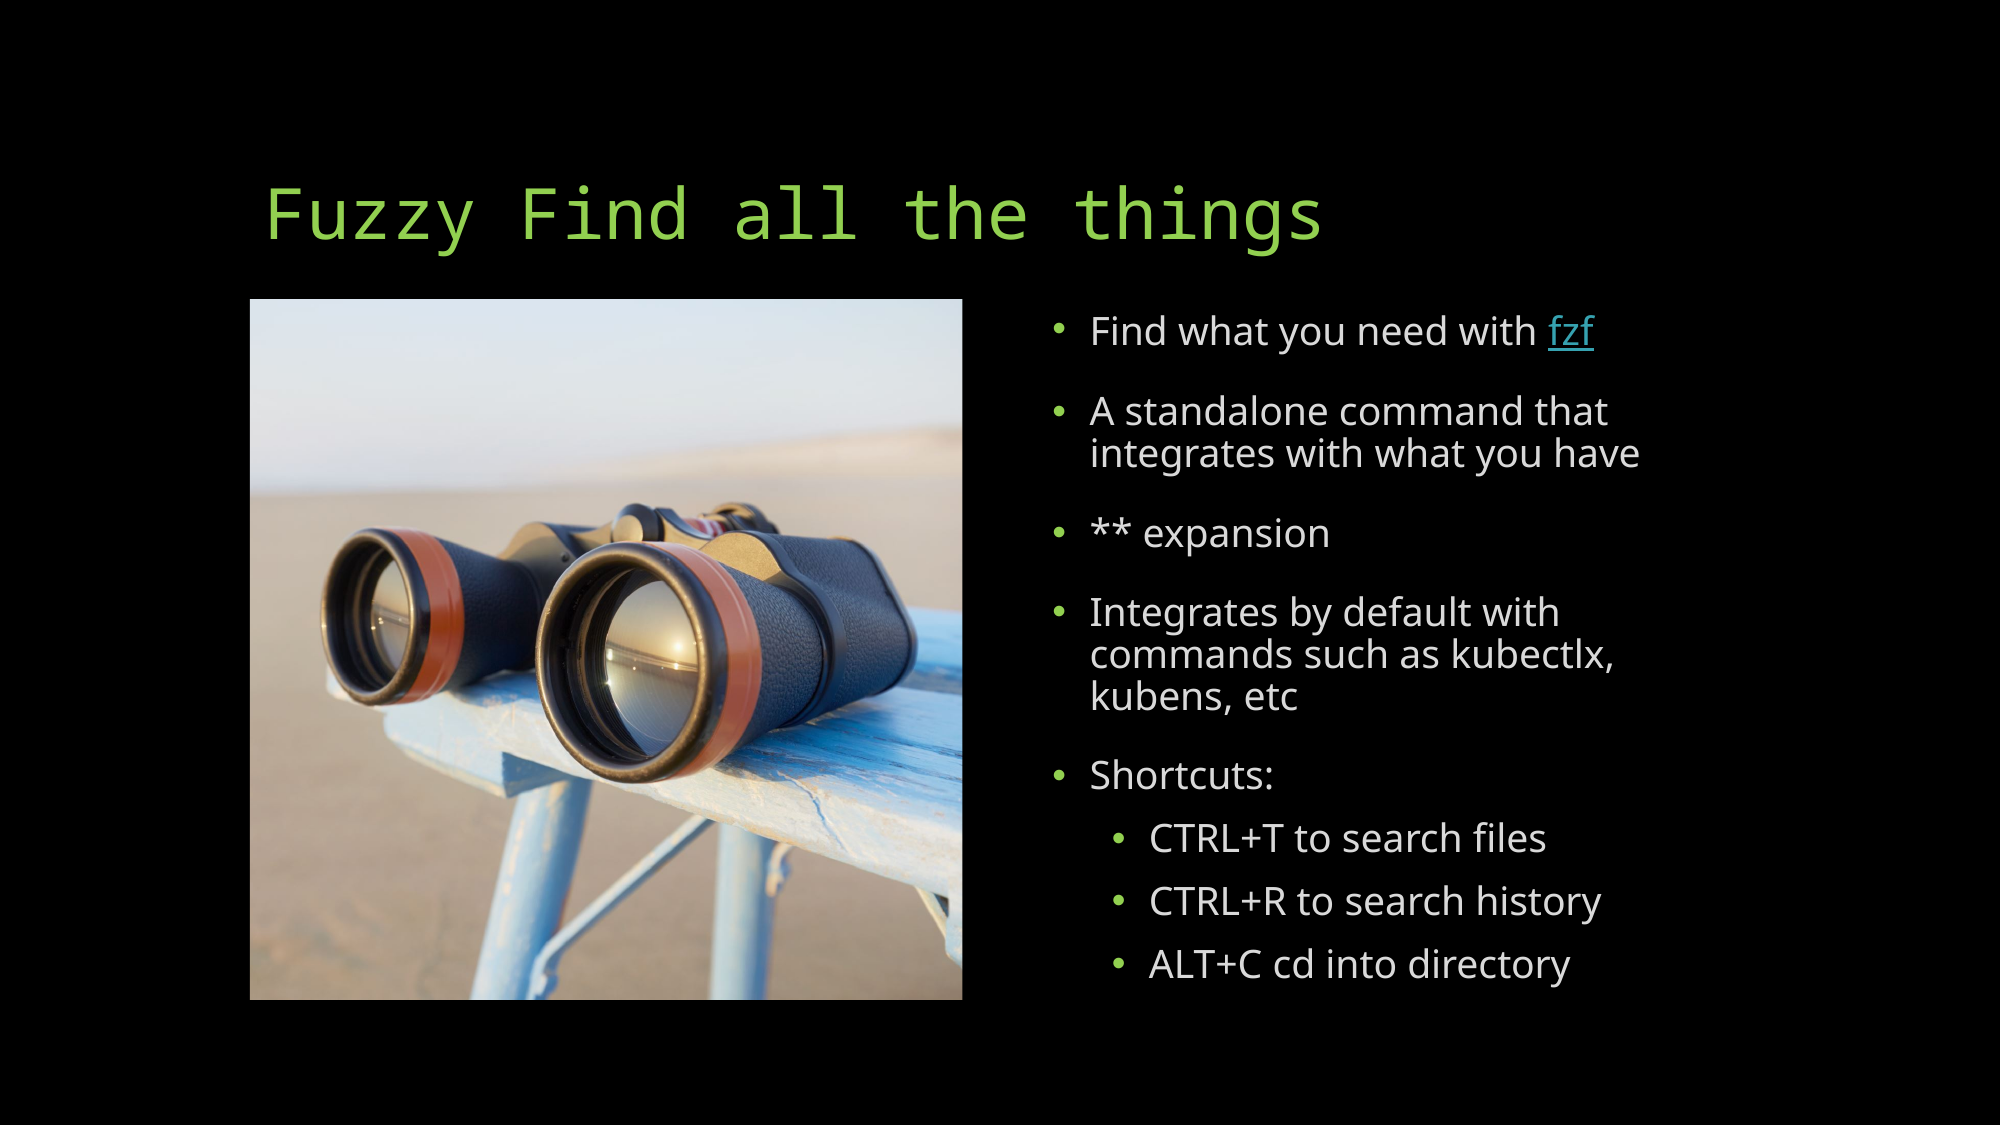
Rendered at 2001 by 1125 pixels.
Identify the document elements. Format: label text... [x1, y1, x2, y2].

title Fuzzy Find all the things [249, 75, 1750, 263]
picture [249, 299, 963, 1000]
list Find what you need with fzf A standalone command that integrates with what you have ** expansion Integrates by default with commands such as kubectlx, kubens, etc Shortcuts: CTRL+T to search files CTRL+R to search history ALT+C cd into directory [1037, 299, 1750, 1000]
